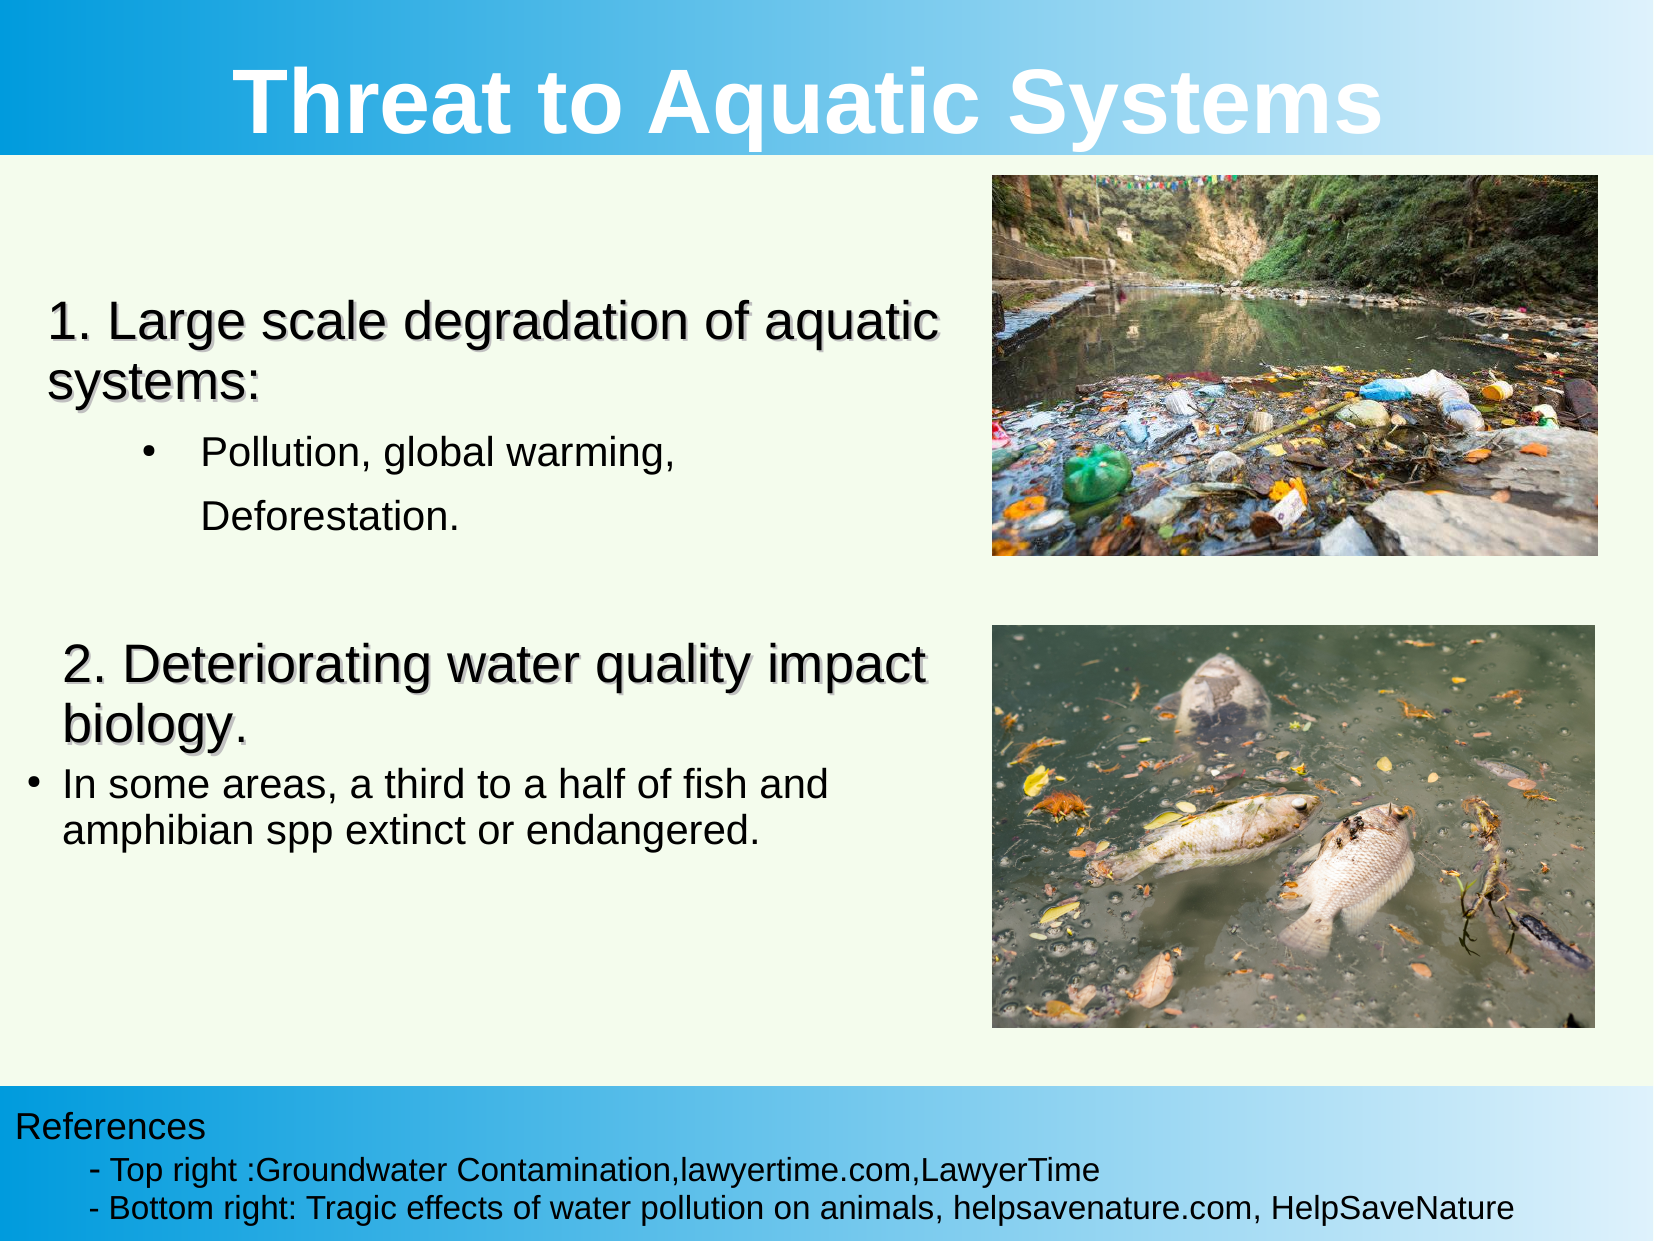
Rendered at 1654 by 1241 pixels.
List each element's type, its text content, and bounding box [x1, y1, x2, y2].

title Threat to Aquatic Systems [47, 49, 1571, 155]
picture [992, 625, 1595, 1028]
picture [992, 175, 1598, 556]
list 1. Large scale degradation of aquatic systems: Pollution, global warming, Deforestation. [0, 290, 1134, 615]
text_box 2. Deteriorating water quality impact biology. In some areas, a third to a half of fish and amphibian spp extinct or endangered. [0, 625, 992, 909]
text_box References - Top right :Groundwater Contamination,lawyertime.com,LawyerTime - Bottom right: Tragic effects of water pollution on animals, helpsavenature.com, HelpSaveNature - [0, 1098, 1654, 1241]
